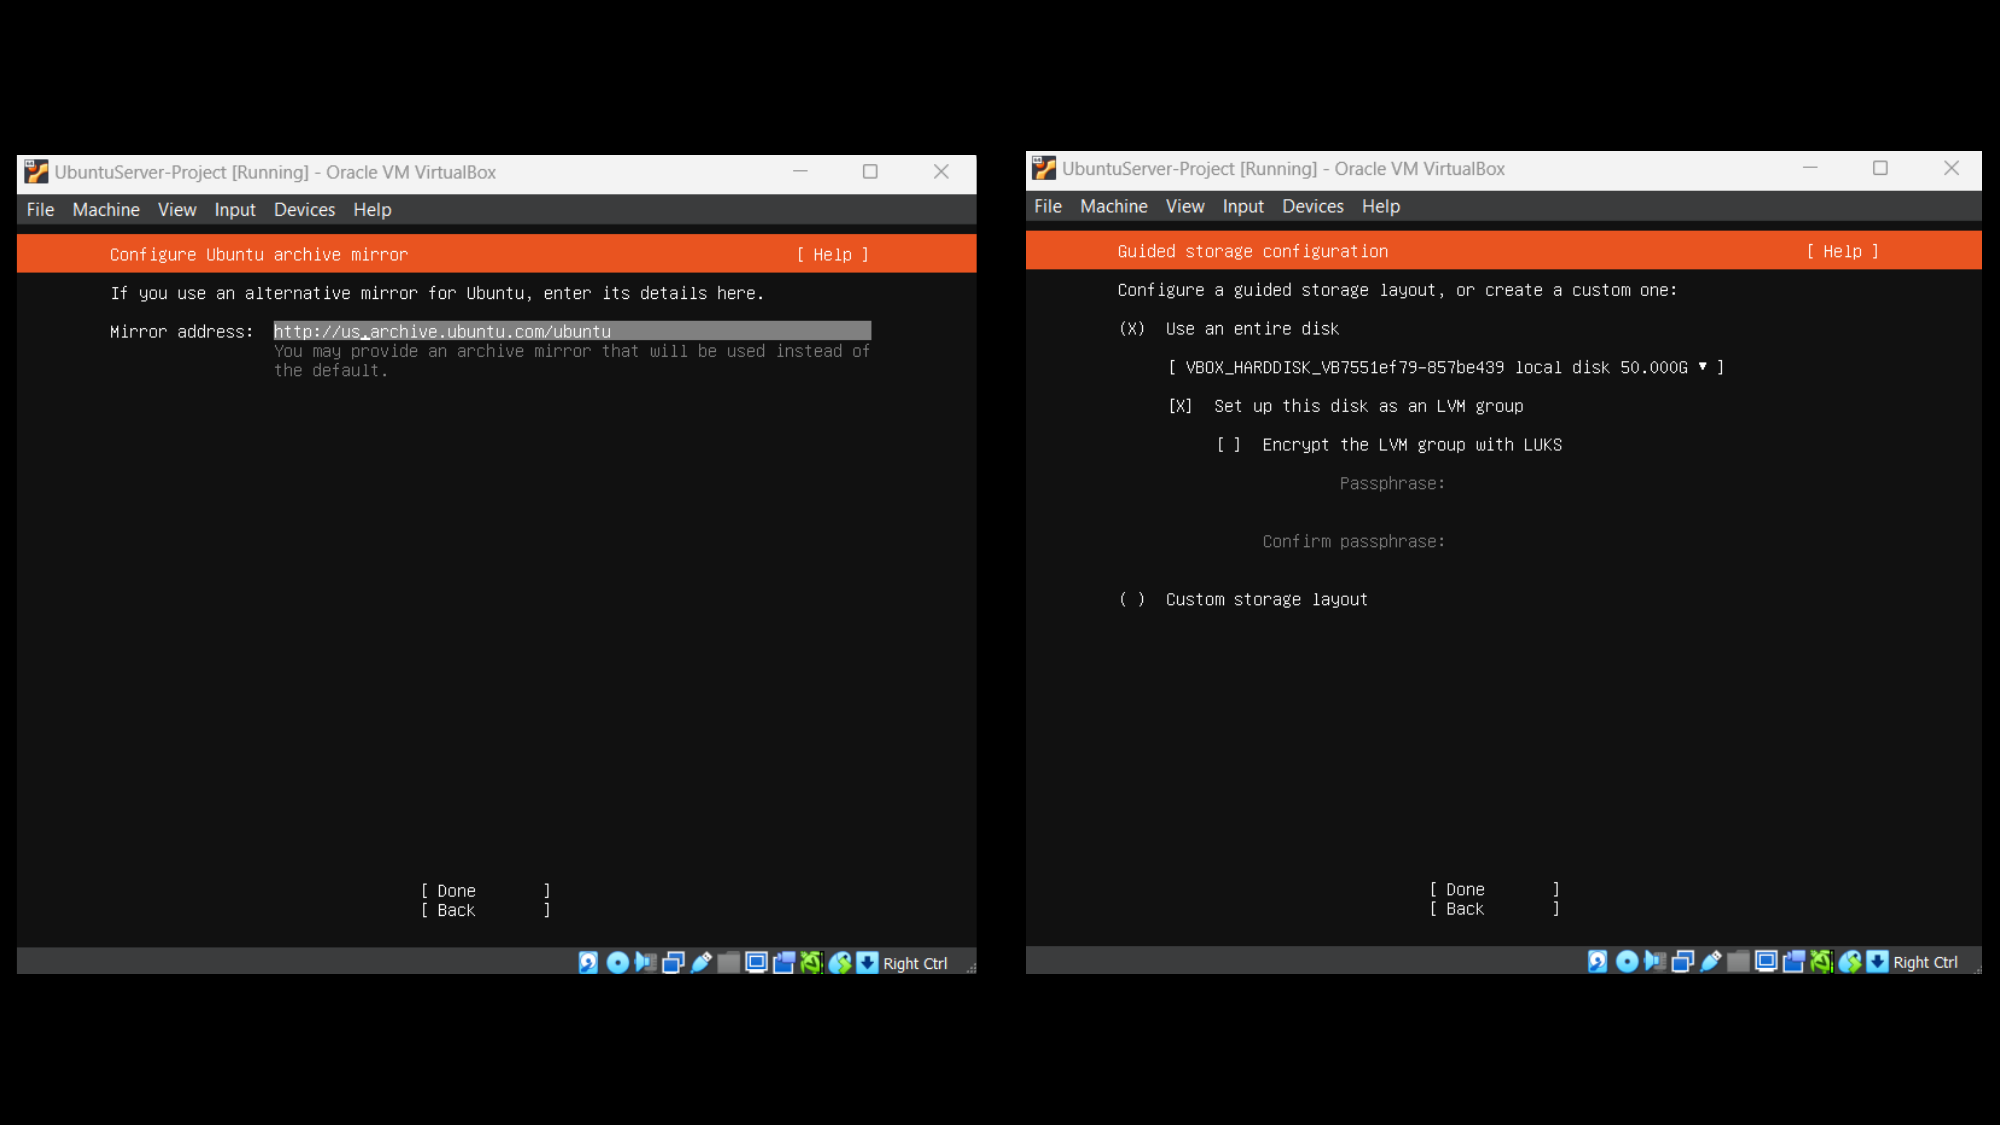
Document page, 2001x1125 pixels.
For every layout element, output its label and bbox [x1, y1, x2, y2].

picture [1026, 151, 1982, 974]
picture [16, 155, 977, 974]
